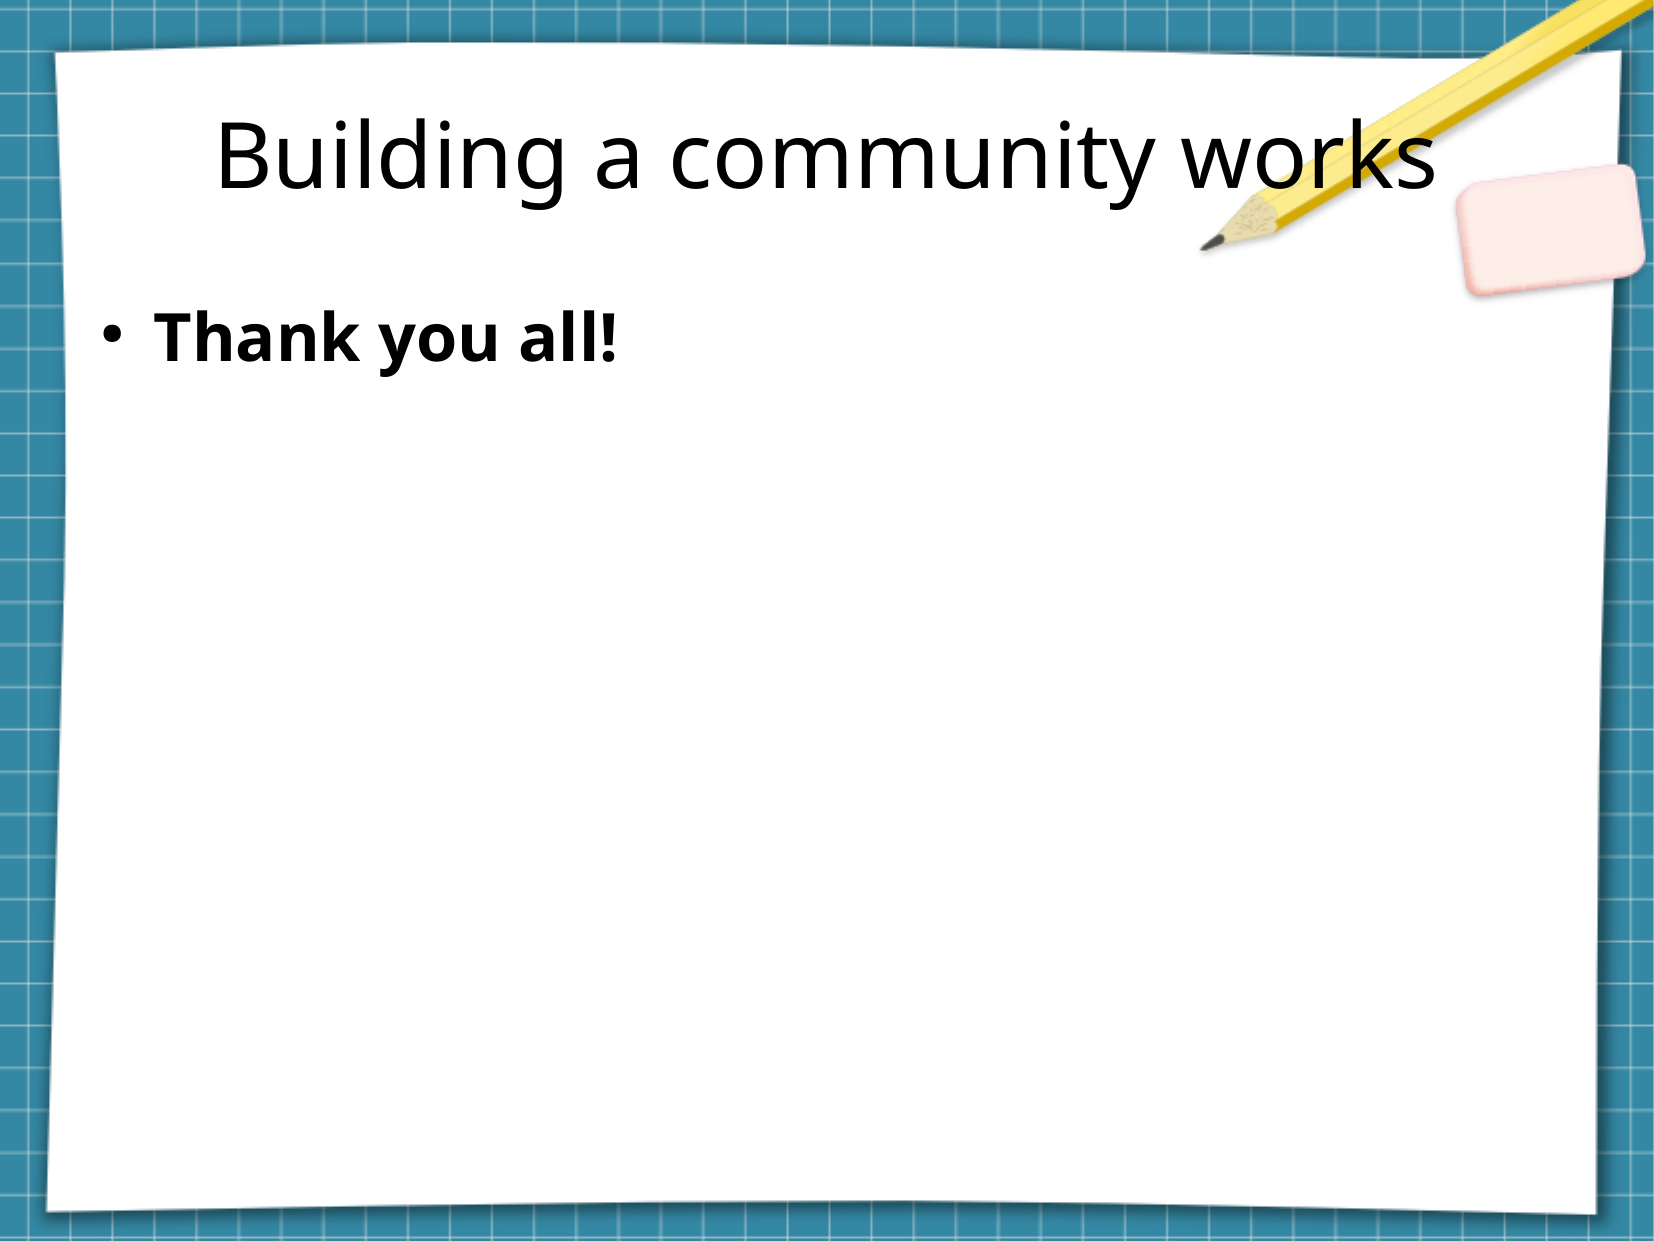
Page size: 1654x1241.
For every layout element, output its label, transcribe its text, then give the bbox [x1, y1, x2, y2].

title Building a community works [82, 49, 1571, 257]
picture [0, 0, 1654, 1241]
list Thank you all! [82, 290, 1571, 1010]
